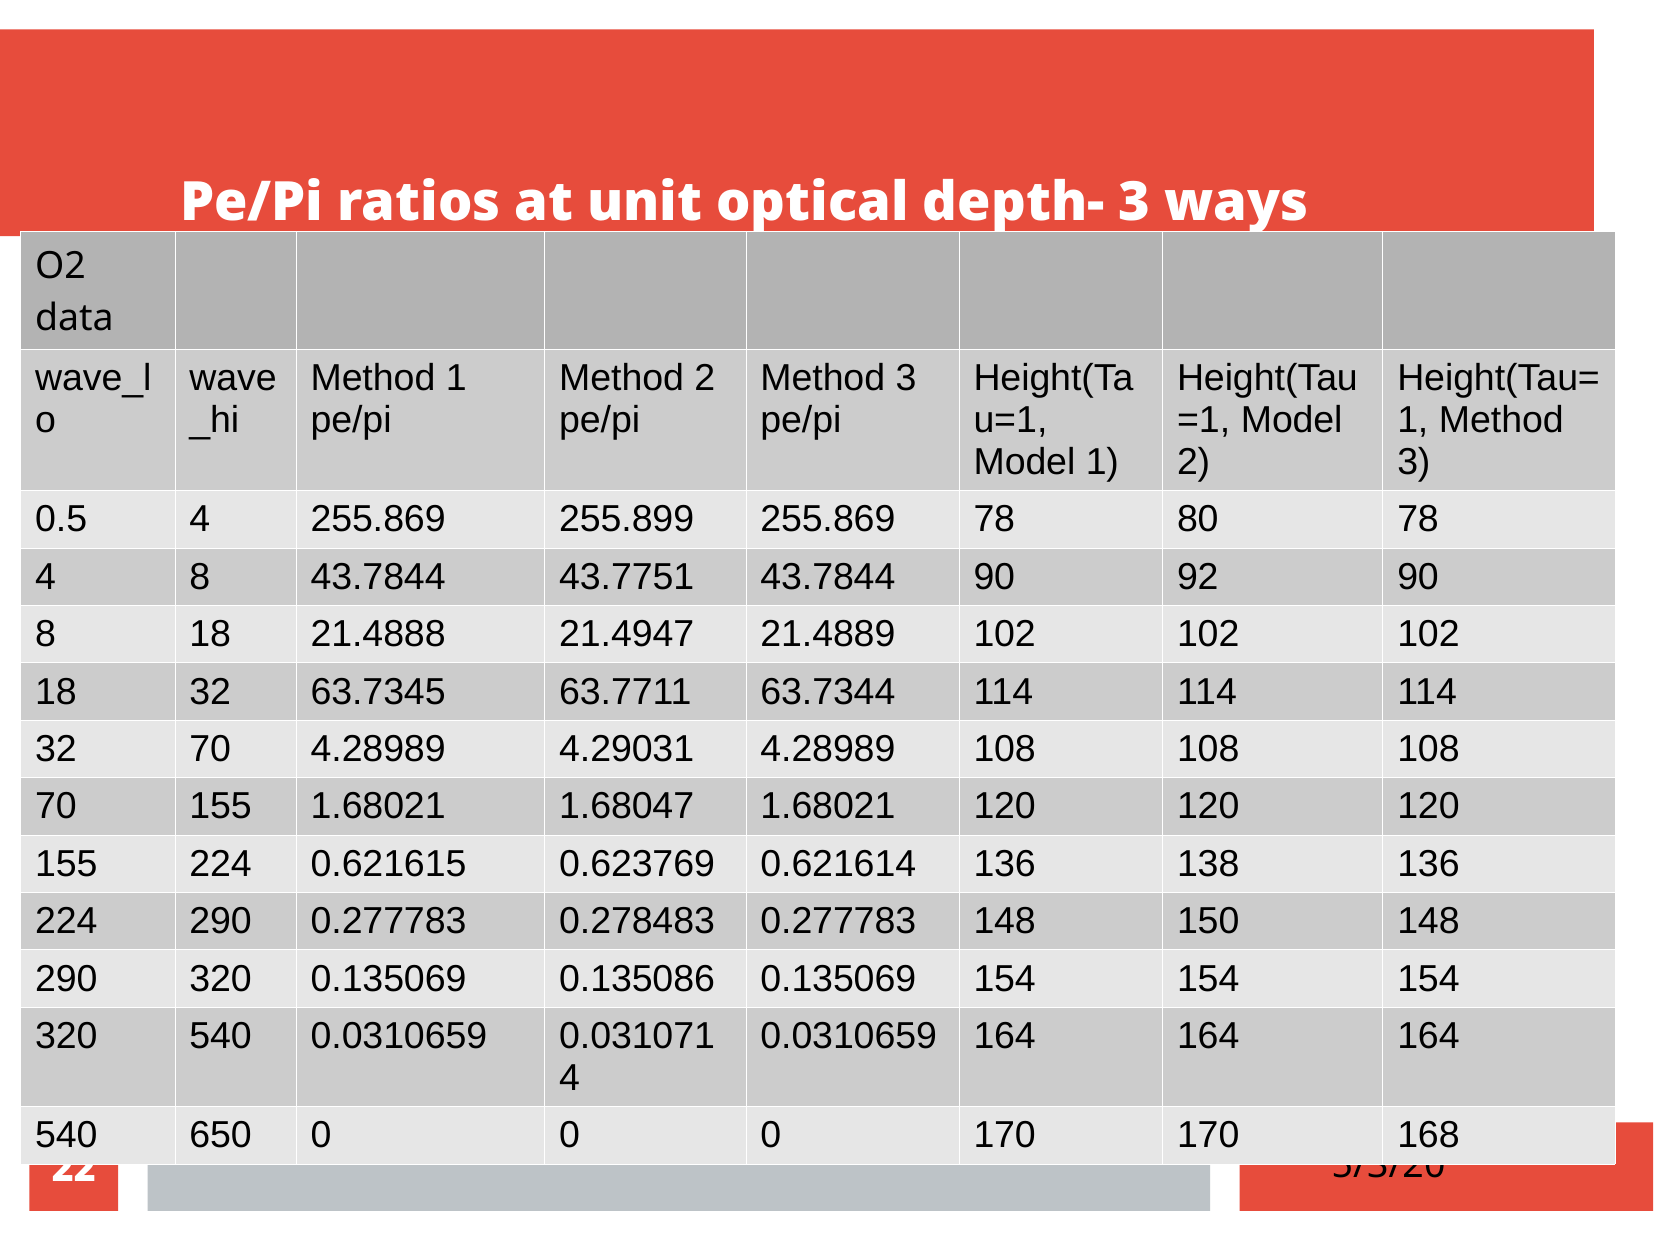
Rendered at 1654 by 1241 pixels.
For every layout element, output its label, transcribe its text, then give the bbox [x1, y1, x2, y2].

table_cell 21.4889 [747, 606, 959, 662]
table_cell 255.869 [297, 491, 544, 548]
table_cell 290 [21, 950, 175, 1007]
table_cell 114 [960, 663, 1162, 720]
table_cell 32 [21, 721, 175, 777]
table_cell 78 [960, 491, 1162, 548]
table_cell 154 [1163, 950, 1382, 1007]
table_header [1163, 232, 1382, 349]
table_cell 0.623769 [545, 836, 746, 892]
table_cell wave_lo [21, 350, 175, 490]
table_cell 0.0310659 [747, 1008, 959, 1106]
table_cell 1.68021 [297, 778, 544, 835]
table_cell 320 [21, 1008, 175, 1106]
table_cell 154 [960, 950, 1162, 1007]
table_cell 1.68021 [747, 778, 959, 835]
table_cell Method 3 pe/pi [747, 350, 959, 490]
table_cell 8 [21, 606, 175, 662]
table_header [747, 232, 959, 349]
table_cell 154 [1383, 950, 1615, 1007]
table_header [176, 232, 296, 349]
table_cell 155 [21, 836, 175, 892]
table_cell 43.7751 [545, 549, 746, 605]
table_cell 255.899 [545, 491, 746, 548]
table_cell Height(Tau=1, Model 1) [960, 350, 1162, 490]
table_cell 120 [1383, 778, 1615, 835]
table_cell 120 [1163, 778, 1382, 835]
table_cell 63.7345 [297, 663, 544, 720]
table_cell 540 [176, 1008, 296, 1106]
table_cell 650 [176, 1107, 296, 1164]
table_cell 4 [21, 549, 175, 605]
table_cell 4 [176, 491, 296, 548]
table_cell 164 [1383, 1008, 1615, 1106]
table_cell Method 2 pe/pi [545, 350, 746, 490]
table_cell 138 [1163, 836, 1382, 892]
table_cell 102 [1163, 606, 1382, 662]
text_box 5/3/20 [1316, 1165, 1500, 1201]
table_cell 0.135069 [747, 950, 959, 1007]
table_cell 102 [1383, 606, 1615, 662]
table_cell 80 [1163, 491, 1382, 548]
table_cell 164 [1163, 1008, 1382, 1106]
table_cell 120 [960, 778, 1162, 835]
table_header O2 data [21, 232, 175, 349]
table_cell 114 [1383, 663, 1615, 720]
table_cell 0.135069 [297, 950, 544, 1007]
table_cell 4.28989 [747, 721, 959, 777]
table_cell 114 [1163, 663, 1382, 720]
table_cell Height(Tau=1, Method 3) [1383, 350, 1615, 490]
table_cell 0.135086 [545, 950, 746, 1007]
table_cell 0.0310714 [545, 1008, 746, 1106]
table_cell 21.4888 [297, 606, 544, 662]
table_cell 8 [176, 549, 296, 605]
table_cell 170 [1163, 1107, 1382, 1164]
table_cell 0.277783 [747, 893, 959, 949]
table_cell 255.869 [747, 491, 959, 548]
table_cell 164 [960, 1008, 1162, 1106]
table_cell 148 [960, 893, 1162, 949]
table_cell Height(Tau=1, Model 2) [1163, 350, 1382, 490]
table_cell 70 [176, 721, 296, 777]
table_header [1383, 232, 1615, 349]
table_cell 78 [1383, 491, 1615, 548]
table_cell Method 1 pe/pi [297, 350, 544, 490]
table_cell 108 [1383, 721, 1615, 777]
table_cell 90 [1383, 549, 1615, 605]
table_cell 0 [297, 1107, 544, 1164]
title Pe/Pi ratios at unit optical depth- 3 ways [30, 15, 1565, 163]
table_cell 18 [176, 606, 296, 662]
table_cell 18 [21, 663, 175, 720]
table_cell 540 [21, 1107, 175, 1164]
table_cell 43.7844 [297, 549, 544, 605]
table_cell 320 [176, 950, 296, 1007]
table_cell 0 [545, 1107, 746, 1164]
table_cell 224 [21, 893, 175, 949]
table_cell 108 [1163, 721, 1382, 777]
table_cell 0.621615 [297, 836, 544, 892]
table_cell 92 [1163, 549, 1382, 605]
table_cell 108 [960, 721, 1162, 777]
table_header [545, 232, 746, 349]
table_cell 21.4947 [545, 606, 746, 662]
table_header [297, 232, 544, 349]
table_cell 70 [21, 778, 175, 835]
table_cell 4.28989 [297, 721, 544, 777]
table_cell 90 [960, 549, 1162, 605]
table_cell wave_hi [176, 350, 296, 490]
table_cell 0.621614 [747, 836, 959, 892]
table_cell 168 [1383, 1107, 1615, 1164]
table_cell 290 [176, 893, 296, 949]
table_cell 150 [1163, 893, 1382, 949]
table_cell 0 [747, 1107, 959, 1164]
table_cell 155 [176, 778, 296, 835]
table_cell 0.278483 [545, 893, 746, 949]
table_cell 148 [1383, 893, 1615, 949]
table_cell 0.5 [21, 491, 175, 548]
table_cell 63.7344 [747, 663, 959, 720]
table_cell 63.7711 [545, 663, 746, 720]
table_cell 224 [176, 836, 296, 892]
table_cell 1.68047 [545, 778, 746, 835]
table_cell 4.29031 [545, 721, 746, 777]
table_cell 0.277783 [297, 893, 544, 949]
table_cell 32 [176, 663, 296, 720]
table_cell 0.0310659 [297, 1008, 544, 1106]
table_cell 136 [1383, 836, 1615, 892]
table_cell 43.7844 [747, 549, 959, 605]
table_cell 170 [960, 1107, 1162, 1164]
table_header [960, 232, 1162, 349]
table_cell 136 [960, 836, 1162, 892]
table_cell 102 [960, 606, 1162, 662]
